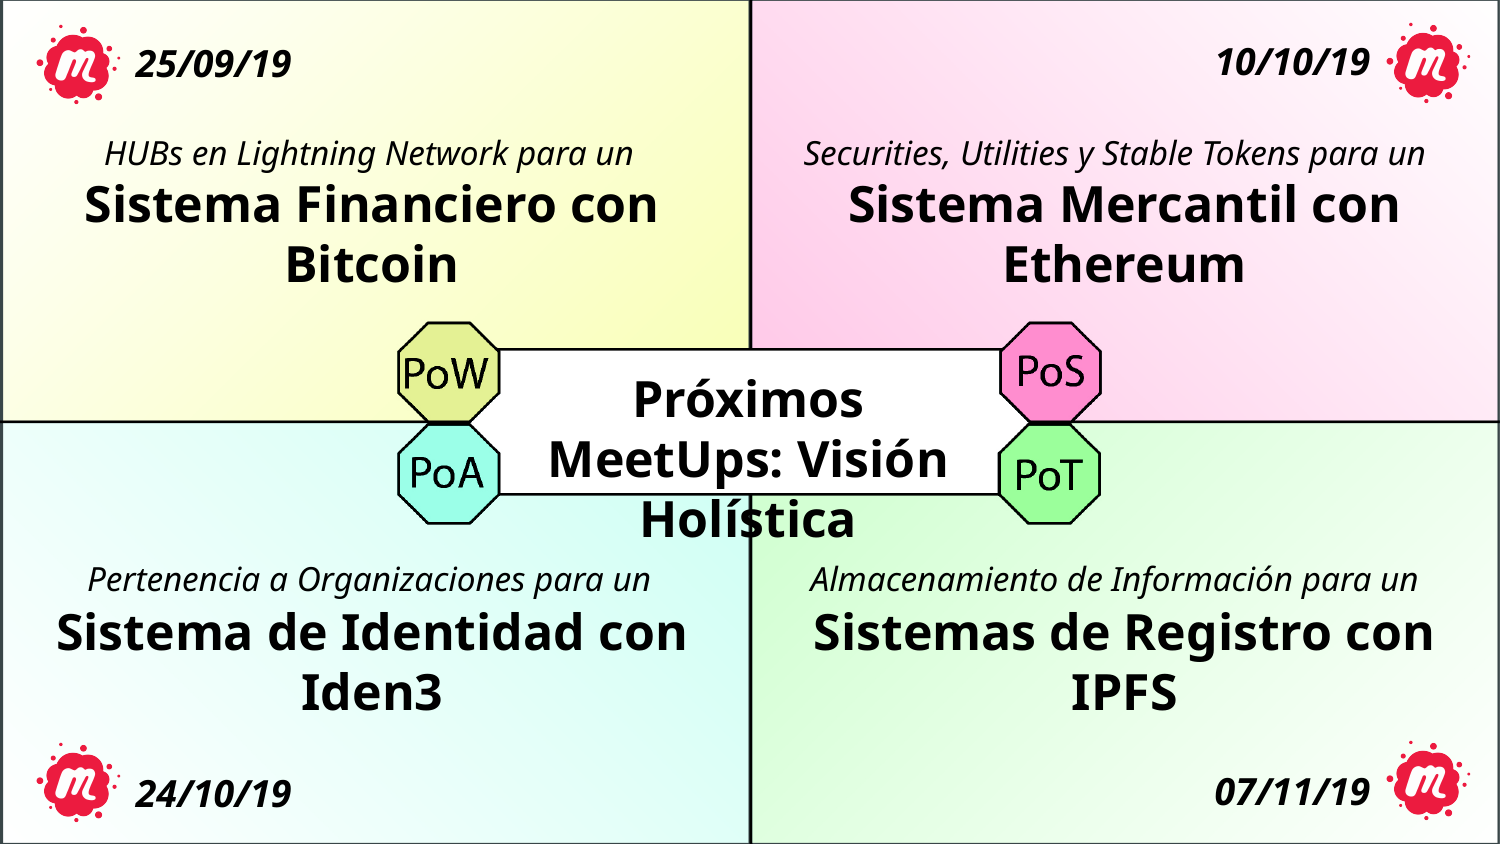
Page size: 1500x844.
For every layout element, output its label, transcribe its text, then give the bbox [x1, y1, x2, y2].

text_box Almacenamiento de Información para un [779, 543, 1452, 624]
text_box Sistemas de Registro con IPFS [779, 585, 1471, 728]
text_box Securities, Utilities y Stable Tokens para un [779, 117, 1452, 198]
text_box 25/09/19 [121, 24, 320, 89]
text_box Pertenencia a Organizaciones para un [33, 543, 706, 624]
text_box Sistema Mercantil con Ethereum [778, 157, 1471, 300]
text_box Sistema de Identidad con Iden3 [26, 585, 718, 728]
text_box Sistema Financiero con Bitcoin [26, 157, 718, 300]
text_box 10/10/19 [1199, 22, 1399, 87]
text_box 24/10/19 [121, 754, 320, 819]
text_box 07/11/19 [1199, 752, 1399, 817]
text_box Próximos MeetUps: Visión Holística [498, 352, 998, 495]
picture [0, 0, 1500, 844]
text_box HUBs en Lightning Network para un [33, 117, 706, 198]
